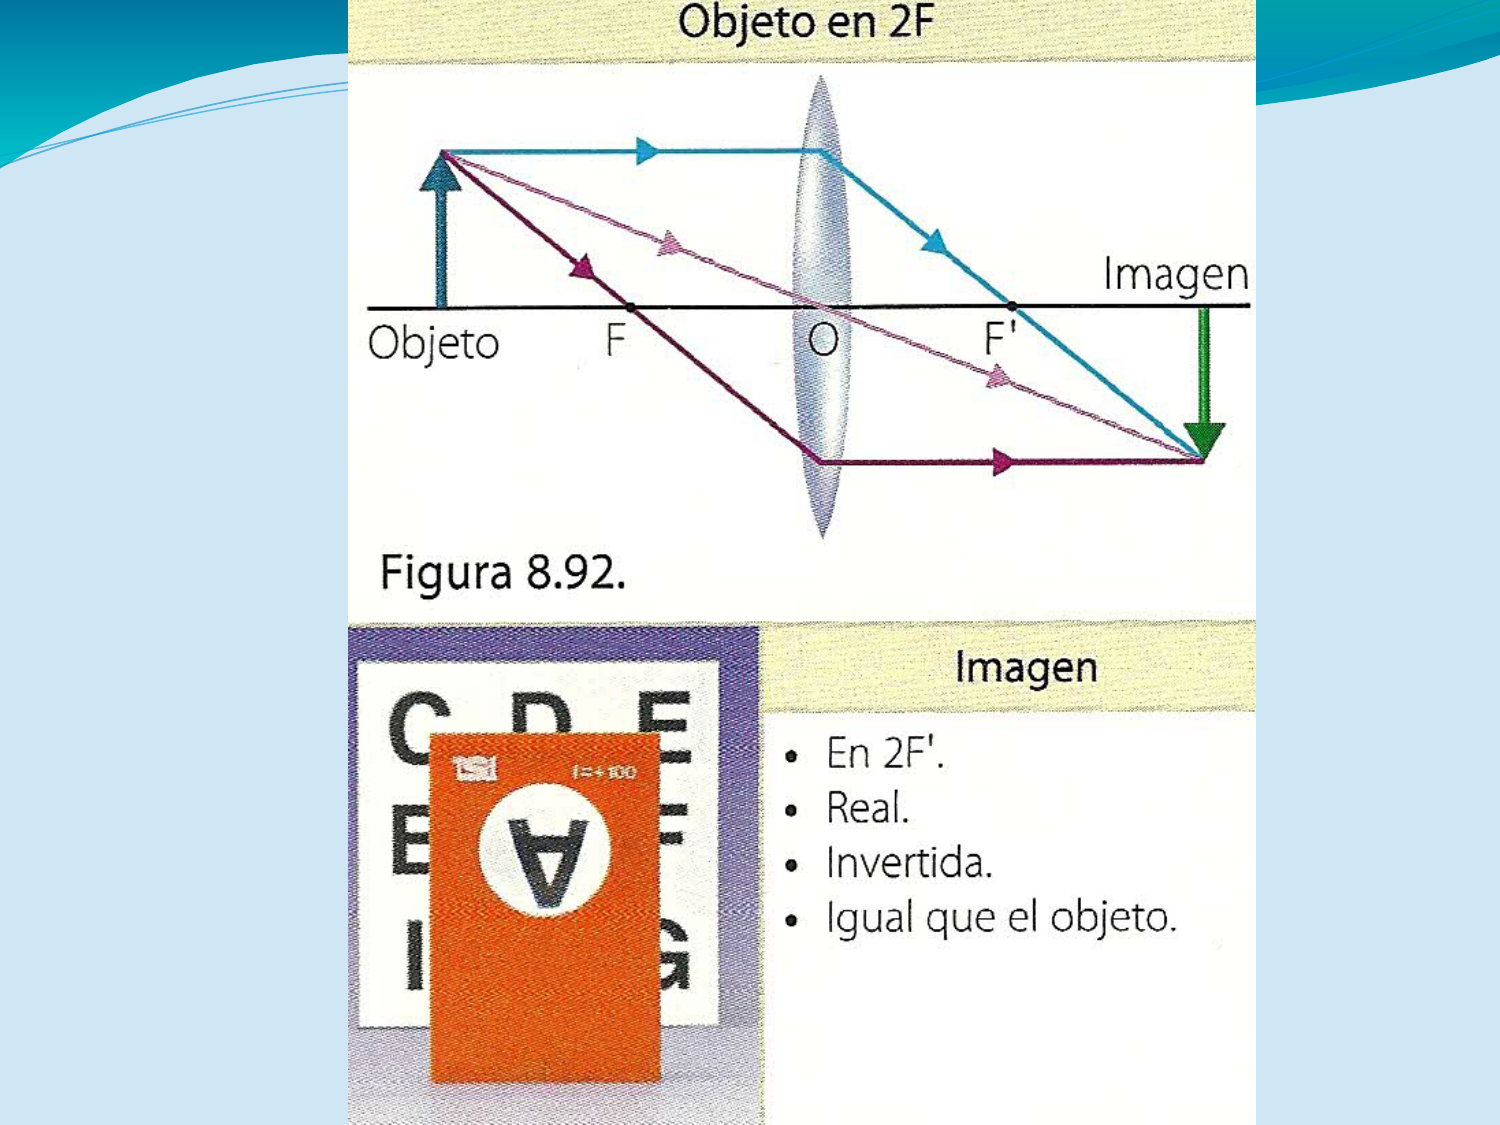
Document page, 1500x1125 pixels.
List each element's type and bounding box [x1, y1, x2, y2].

picture [340, 0, 1256, 1125]
